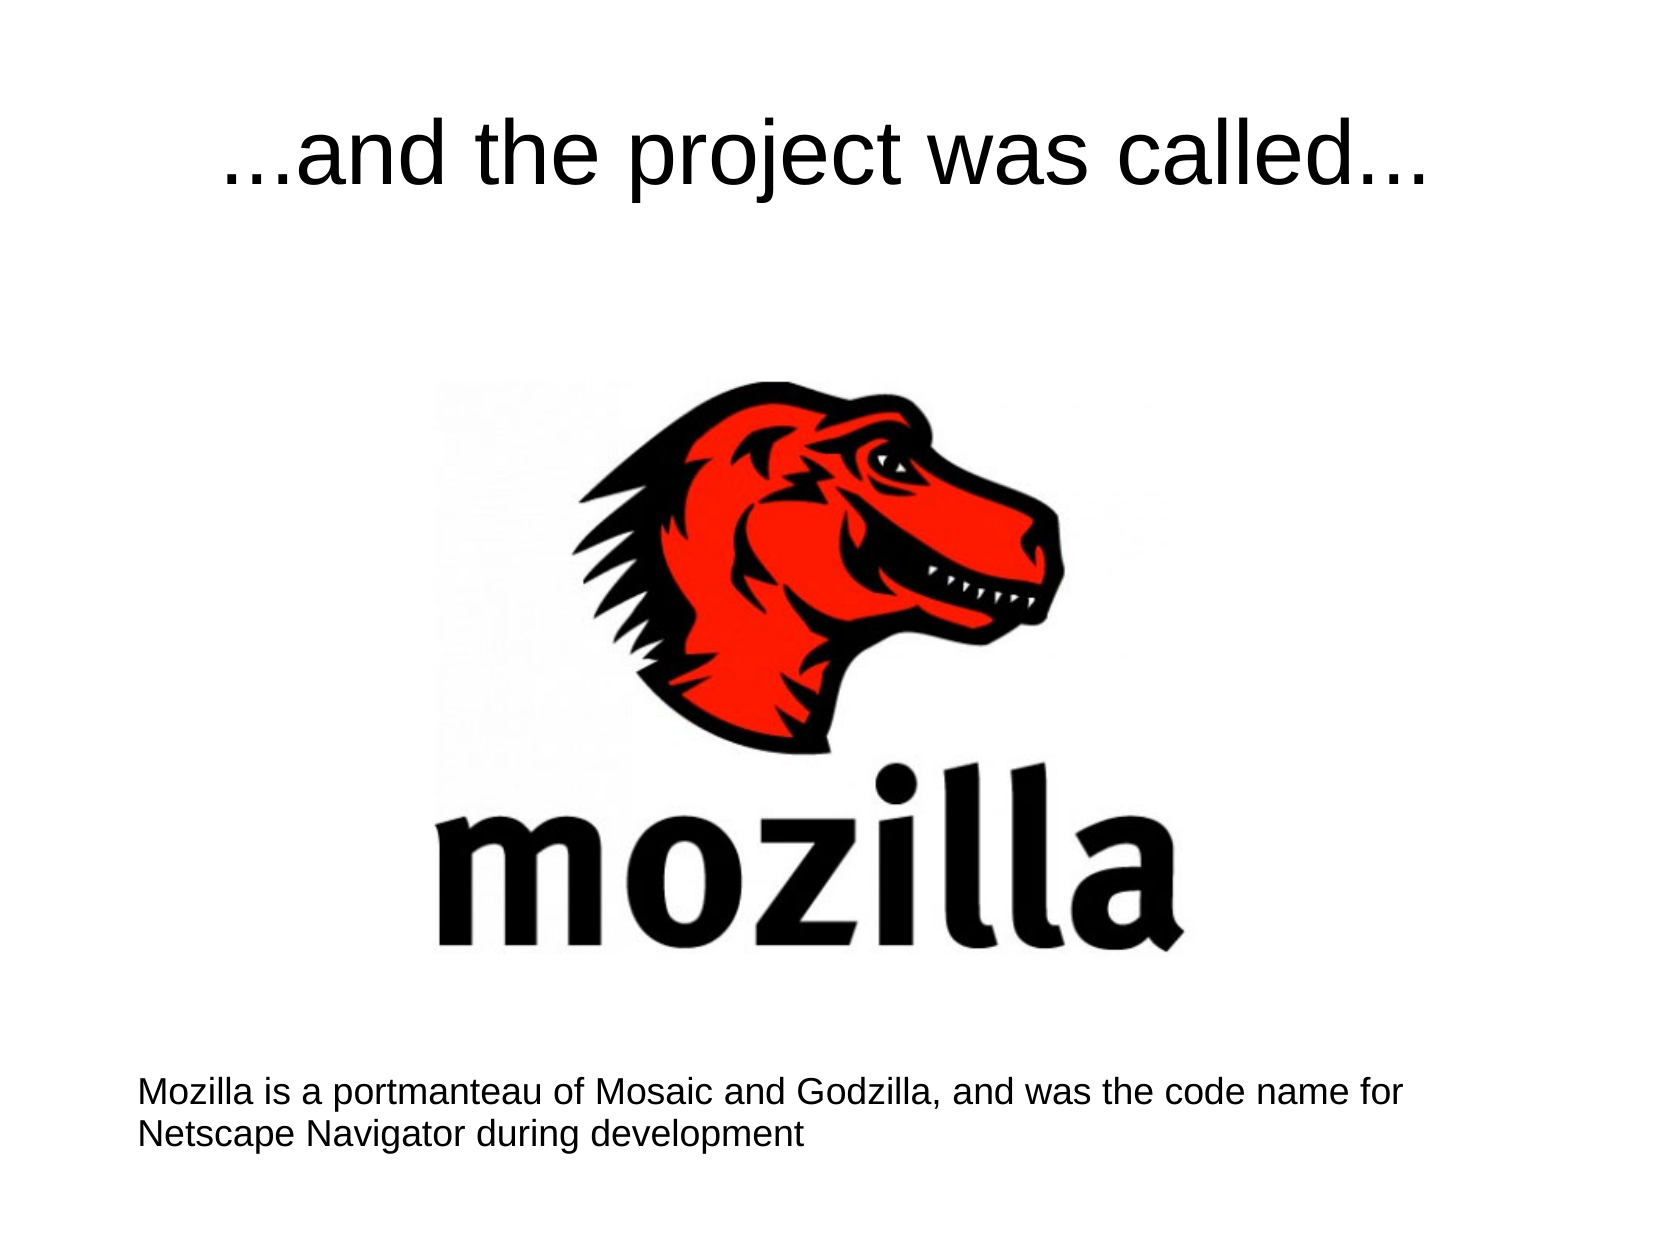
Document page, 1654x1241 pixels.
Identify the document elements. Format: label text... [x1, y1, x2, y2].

title ...and the project was called... [82, 49, 1571, 257]
text_box Mozilla is a portmanteau of Mosaic and Godzilla, and was the code name for Netscape Navigator during development [122, 1062, 1560, 1170]
picture [307, 354, 1323, 997]
